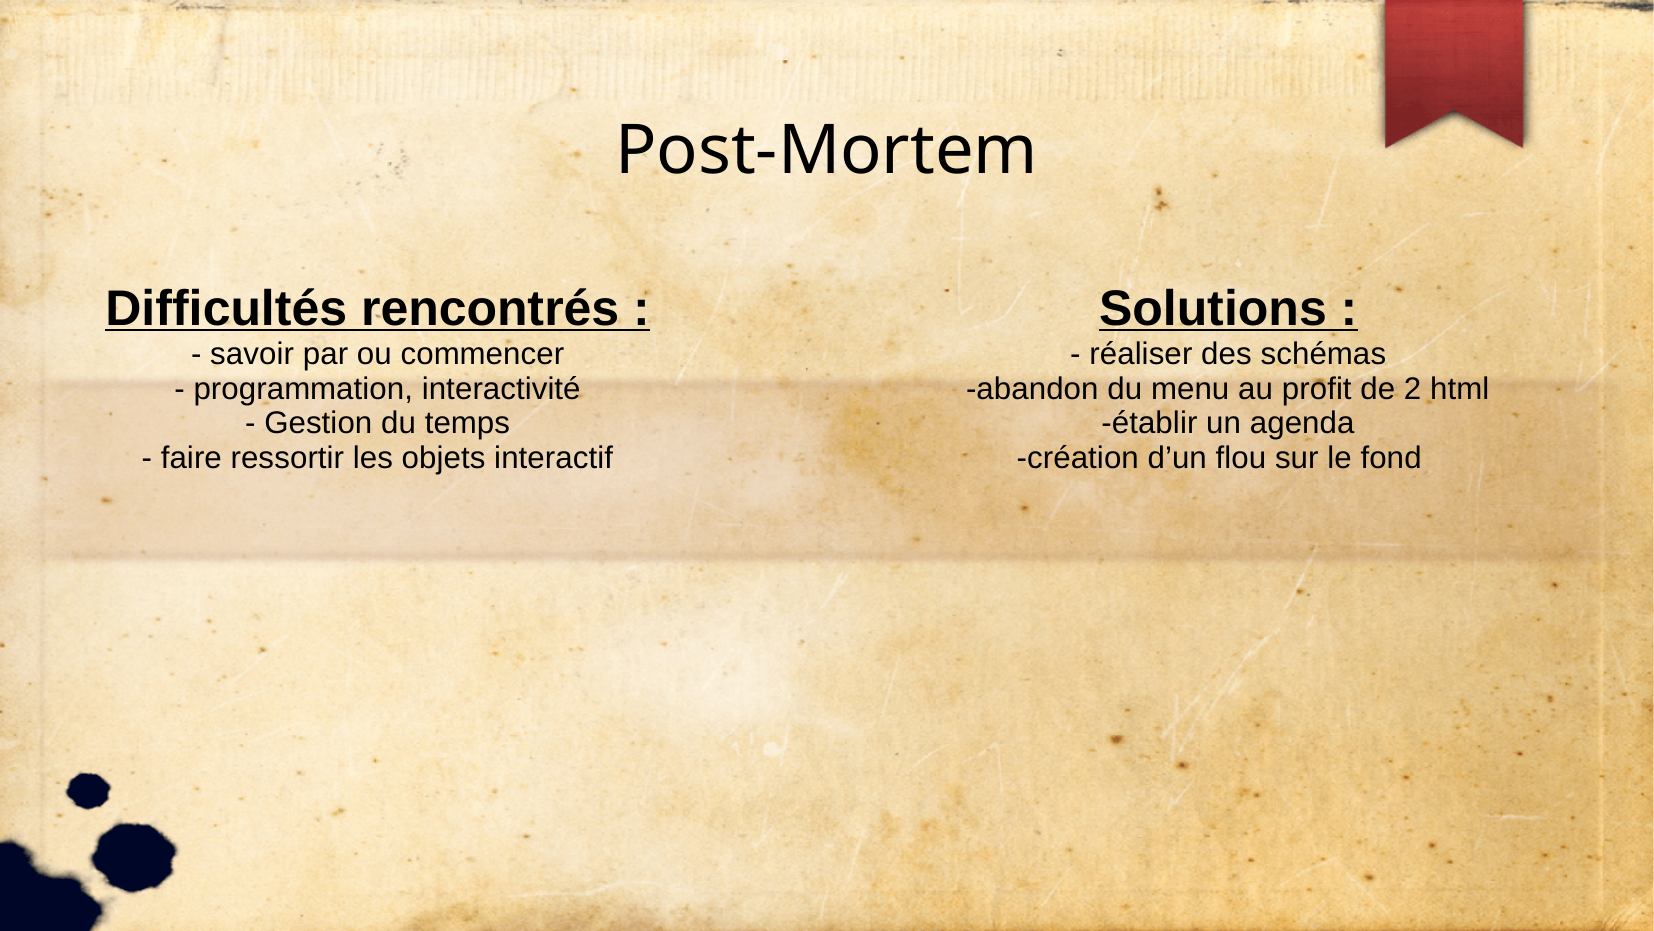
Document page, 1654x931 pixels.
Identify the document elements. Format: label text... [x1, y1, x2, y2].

subtitle Difficultés rencontrés : - savoir par ou commencer - programmation, interactivité - Gestion du temps - faire ressortir les objets interactif [59, 259, 697, 497]
title Post-Mortem [82, 69, 1571, 225]
text_box Solutions : - réaliser des schémas -abandon du menu au profit de 2 html -établir un agenda -création d’un flou sur le fond [909, 259, 1548, 497]
picture [0, 0, 1654, 931]
